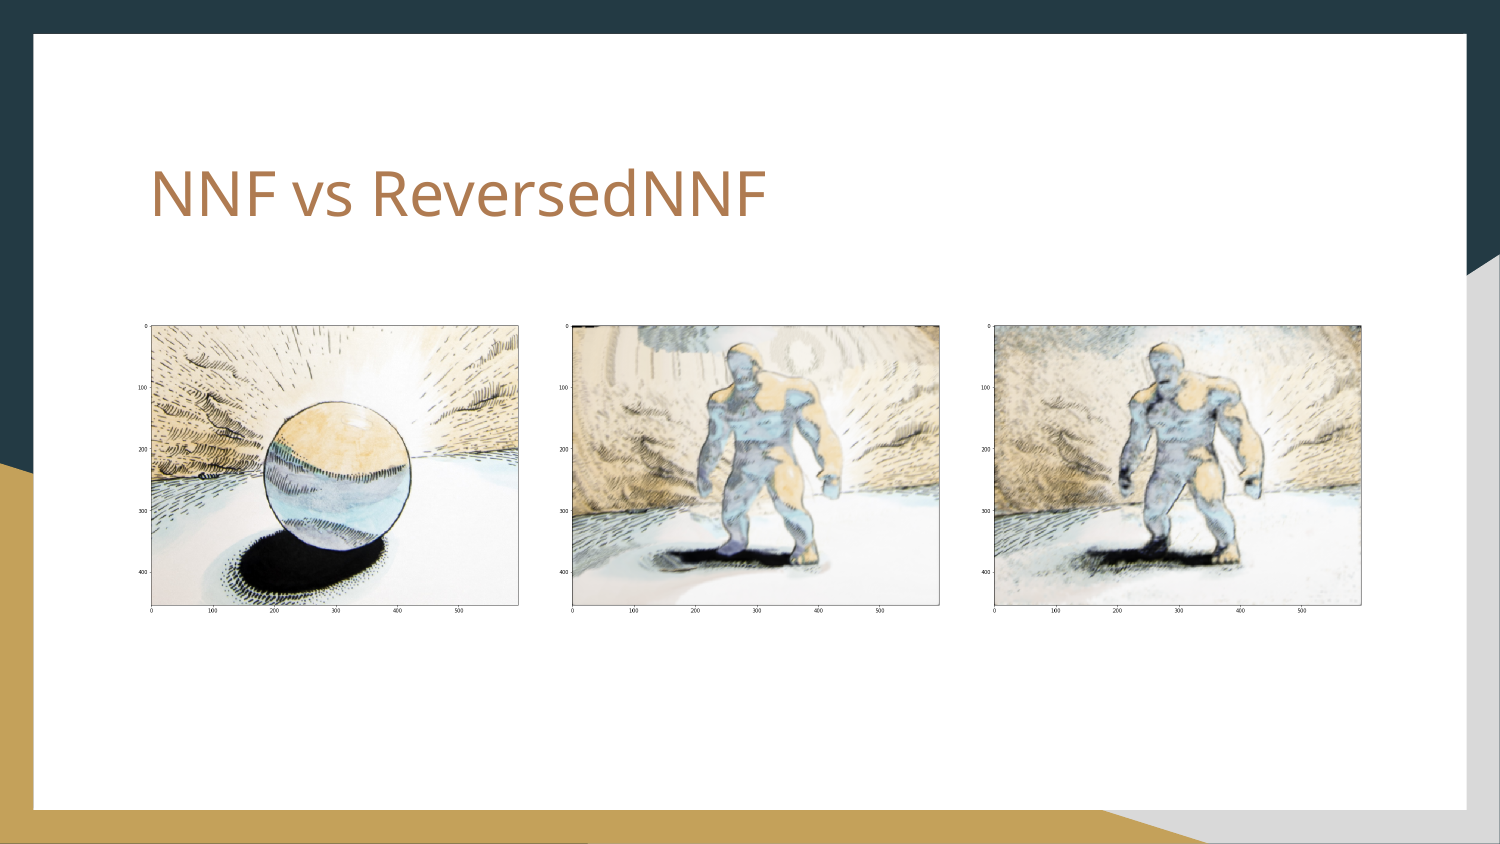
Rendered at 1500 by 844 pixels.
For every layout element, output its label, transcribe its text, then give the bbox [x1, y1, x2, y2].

title NNF vs ReversedNNF [134, 138, 1366, 296]
picture [977, 320, 1366, 617]
picture [134, 320, 523, 617]
picture [555, 320, 944, 617]
